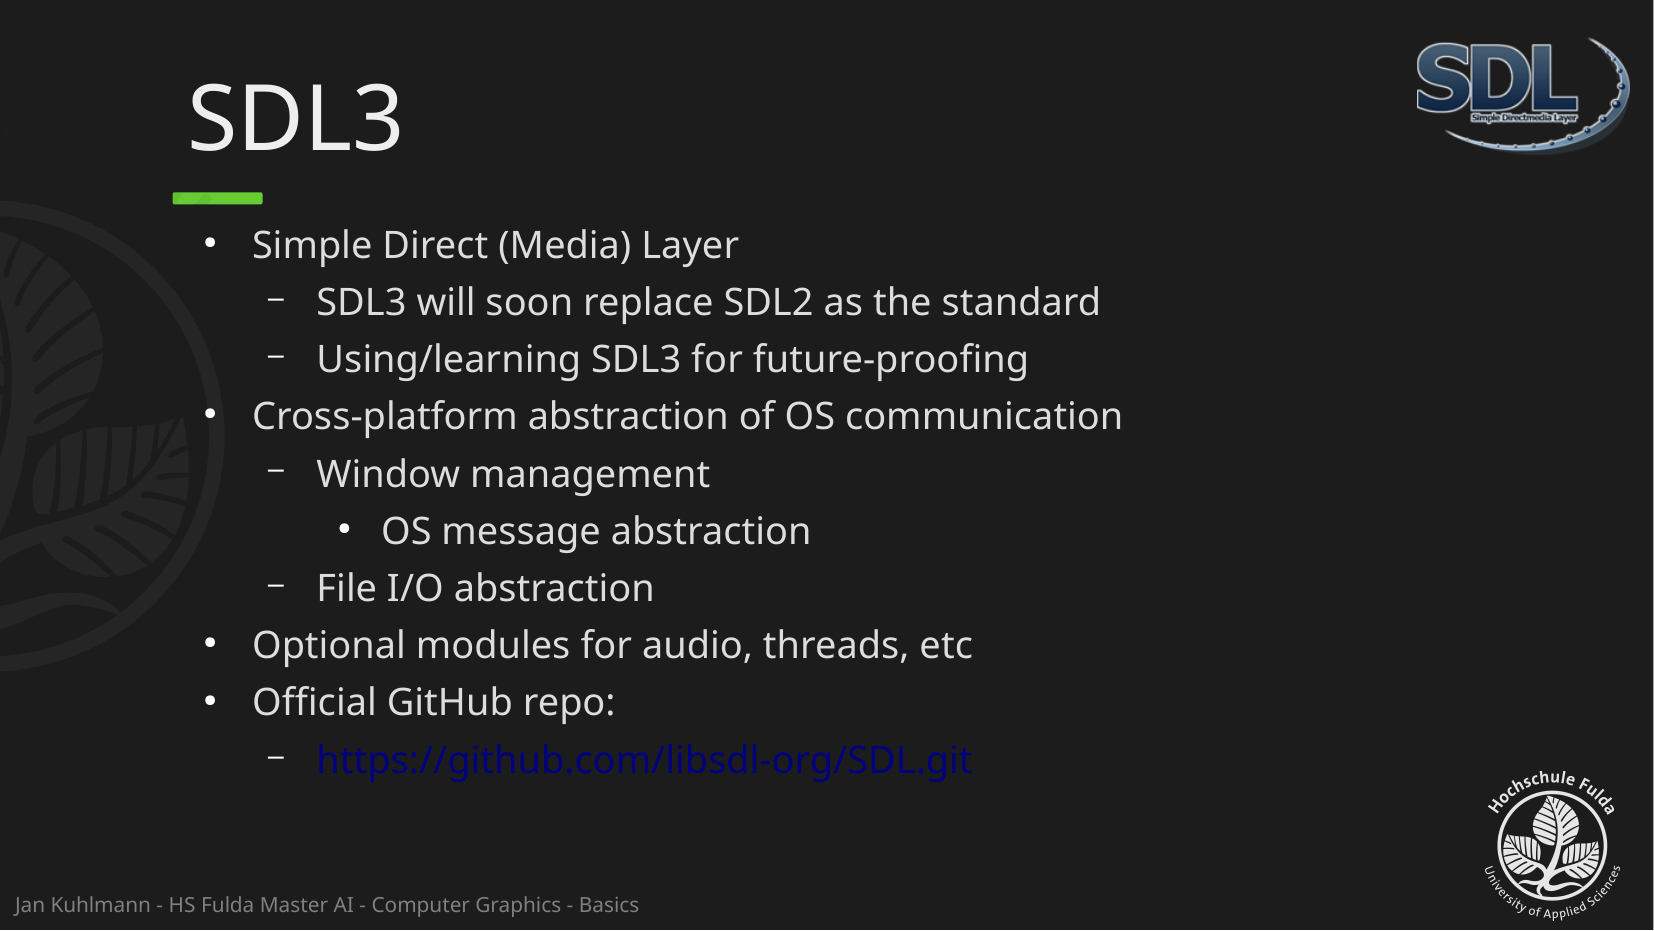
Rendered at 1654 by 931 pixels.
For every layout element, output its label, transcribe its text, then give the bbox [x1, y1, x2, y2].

list Simple Direct (Media) Layer SDL3 will soon replace SDL2 as the standard Using/learning SDL3 for future-proofing Cross-platform abstraction of OS communication Window management OS message abstraction File I/O abstraction Optional modules for audio, threads, etc Official GitHub repo: https://github.com/libsdl-org/SDL.git [187, 217, 1571, 788]
title SDL3 [187, 37, 1571, 193]
picture [1485, 771, 1620, 921]
picture [1417, 37, 1630, 155]
